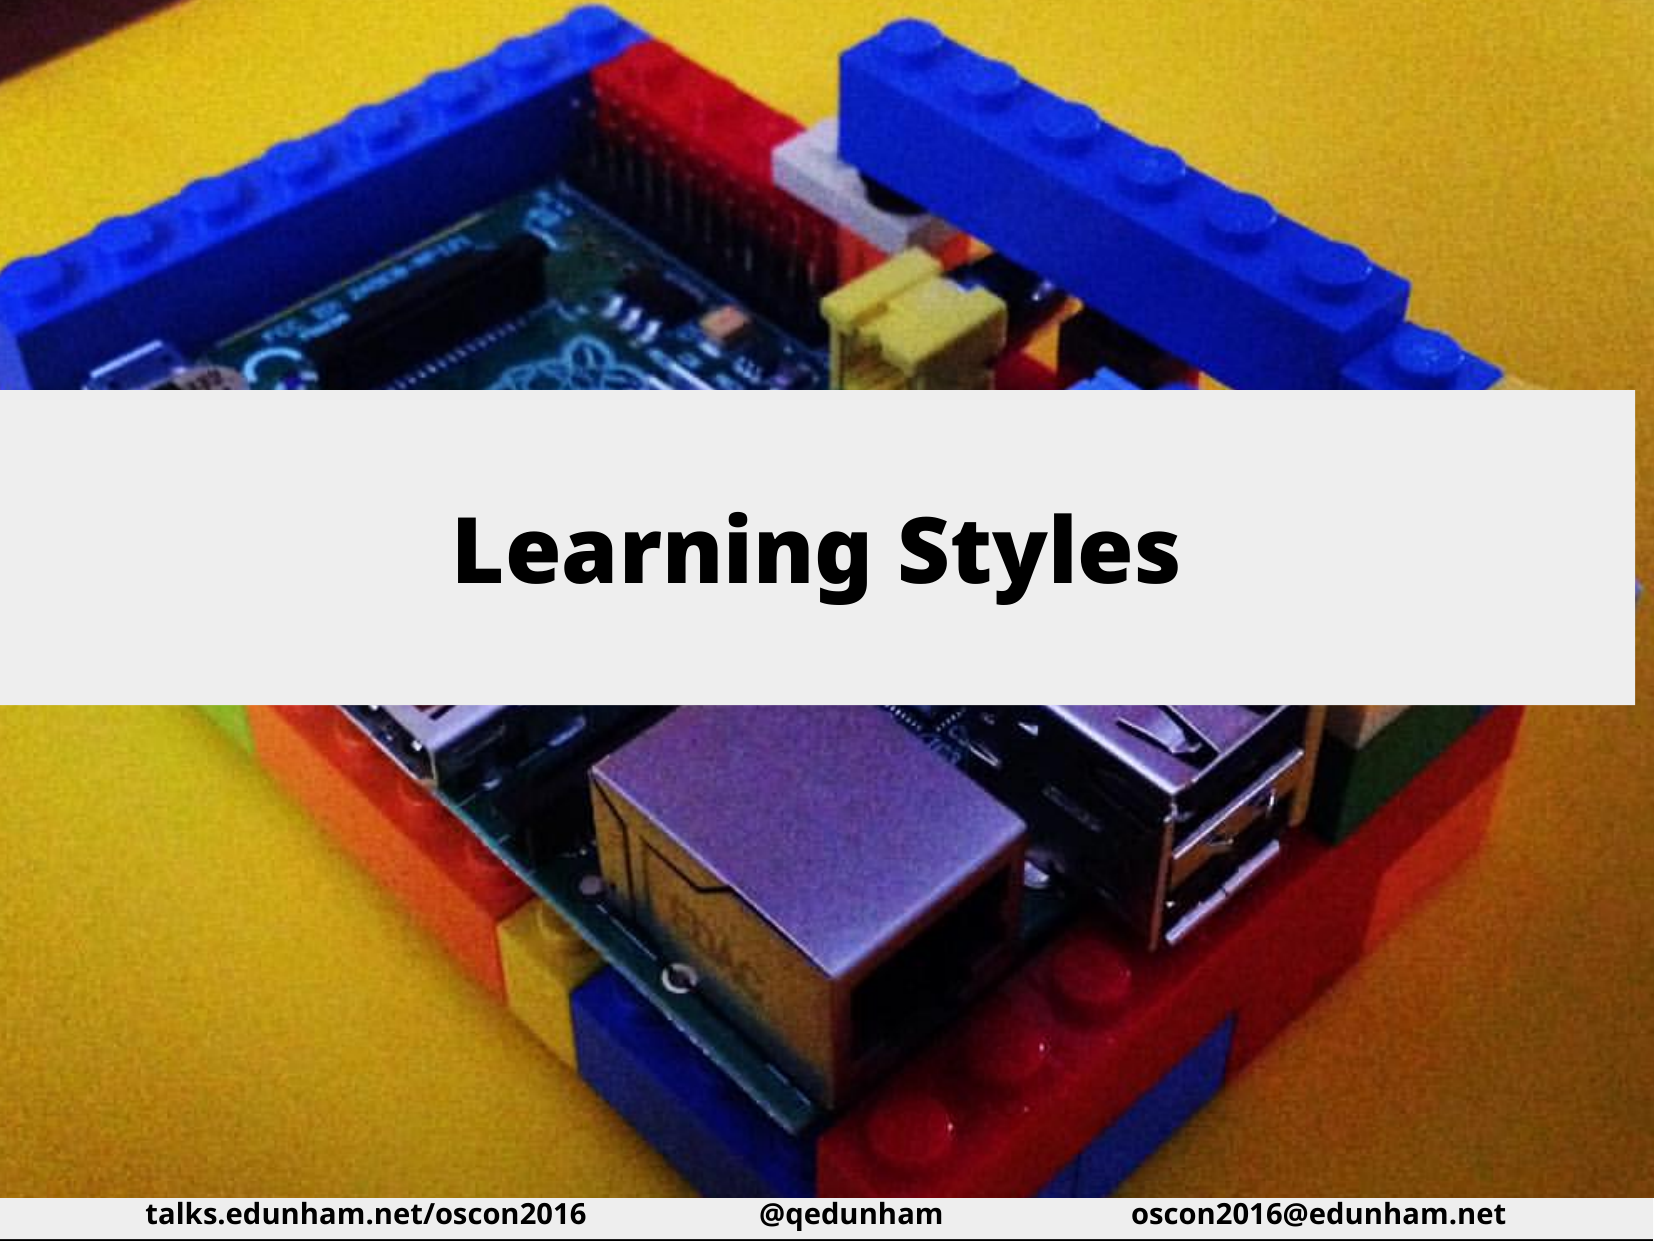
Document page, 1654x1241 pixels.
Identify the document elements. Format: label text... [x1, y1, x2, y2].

title Learning Styles [0, 390, 1636, 706]
picture [0, 0, 1654, 1198]
